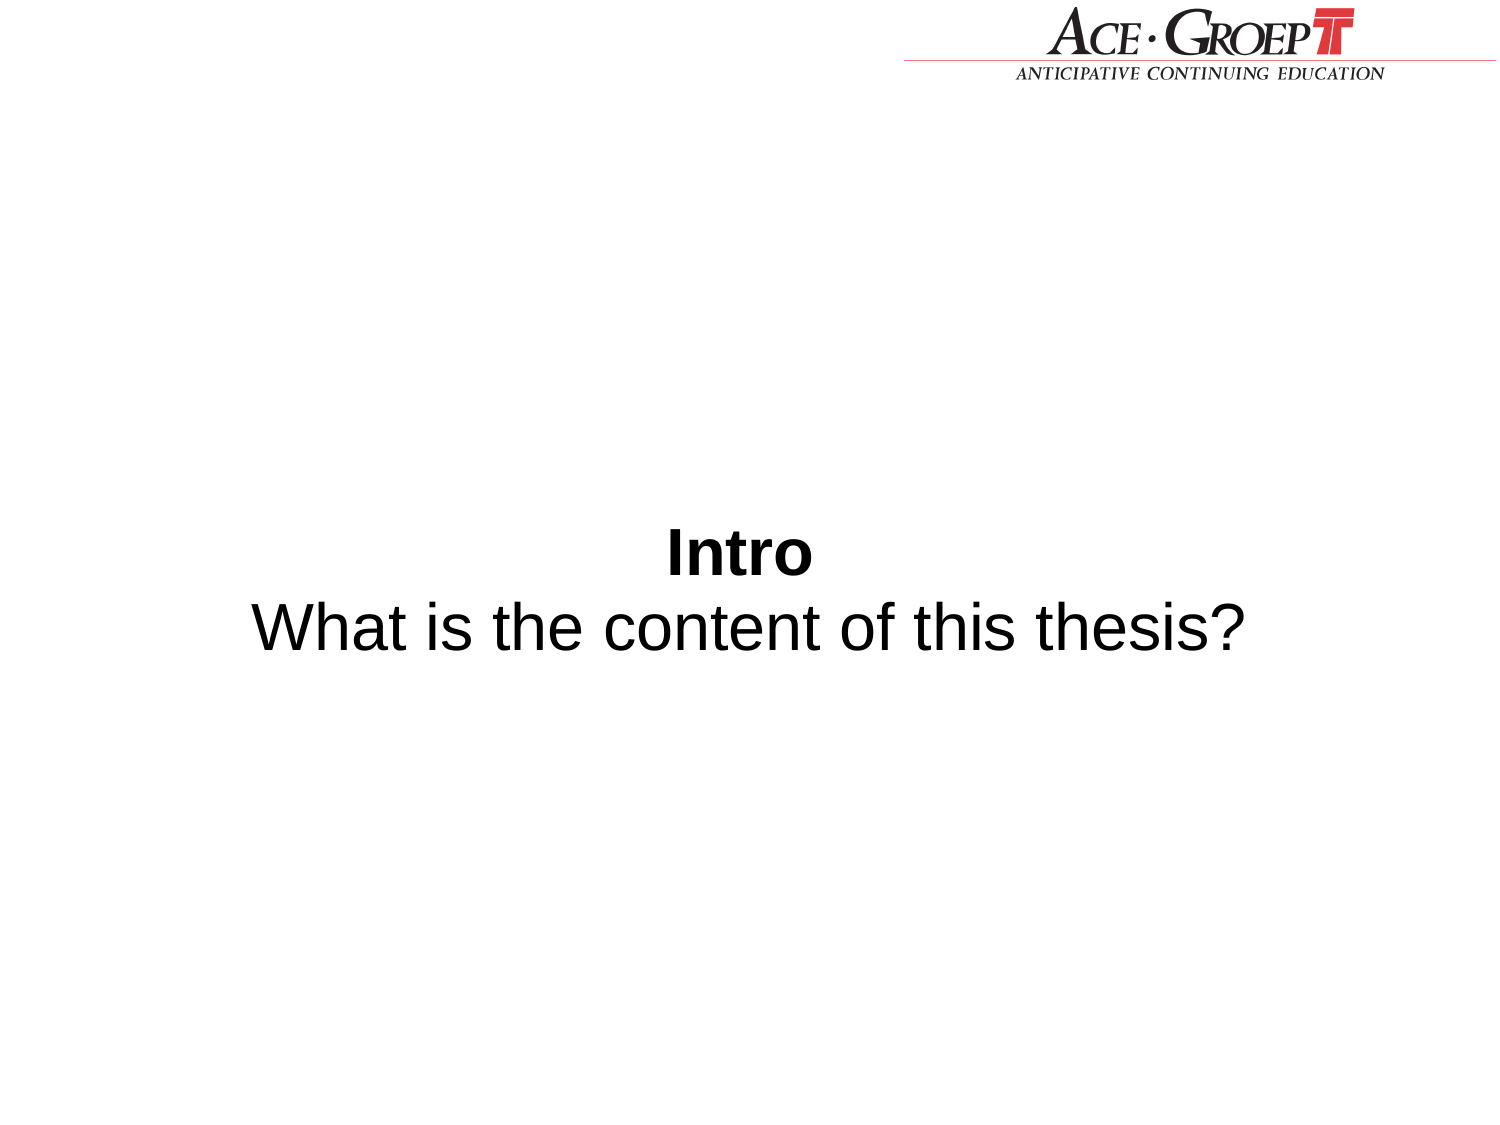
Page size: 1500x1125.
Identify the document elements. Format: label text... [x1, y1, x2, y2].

subtitle Intro What is the content of this thesis? [75, 263, 1425, 916]
picture [904, 7, 1496, 80]
